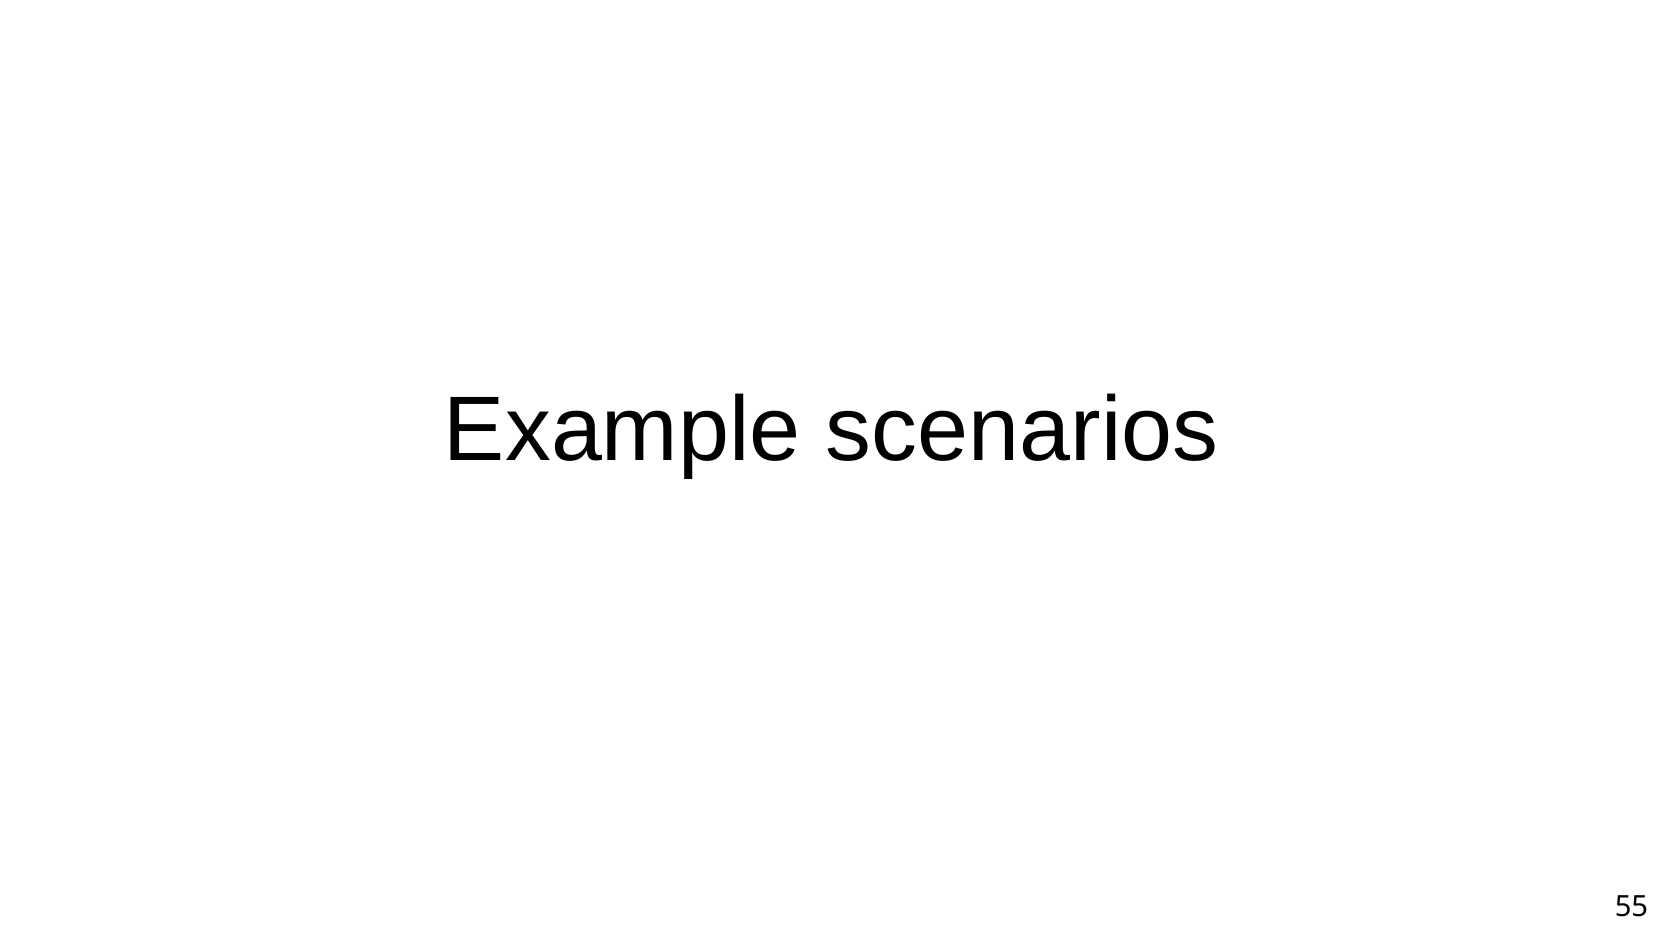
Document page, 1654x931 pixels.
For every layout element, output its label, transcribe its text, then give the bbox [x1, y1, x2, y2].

title Example scenarios [87, 350, 1576, 507]
